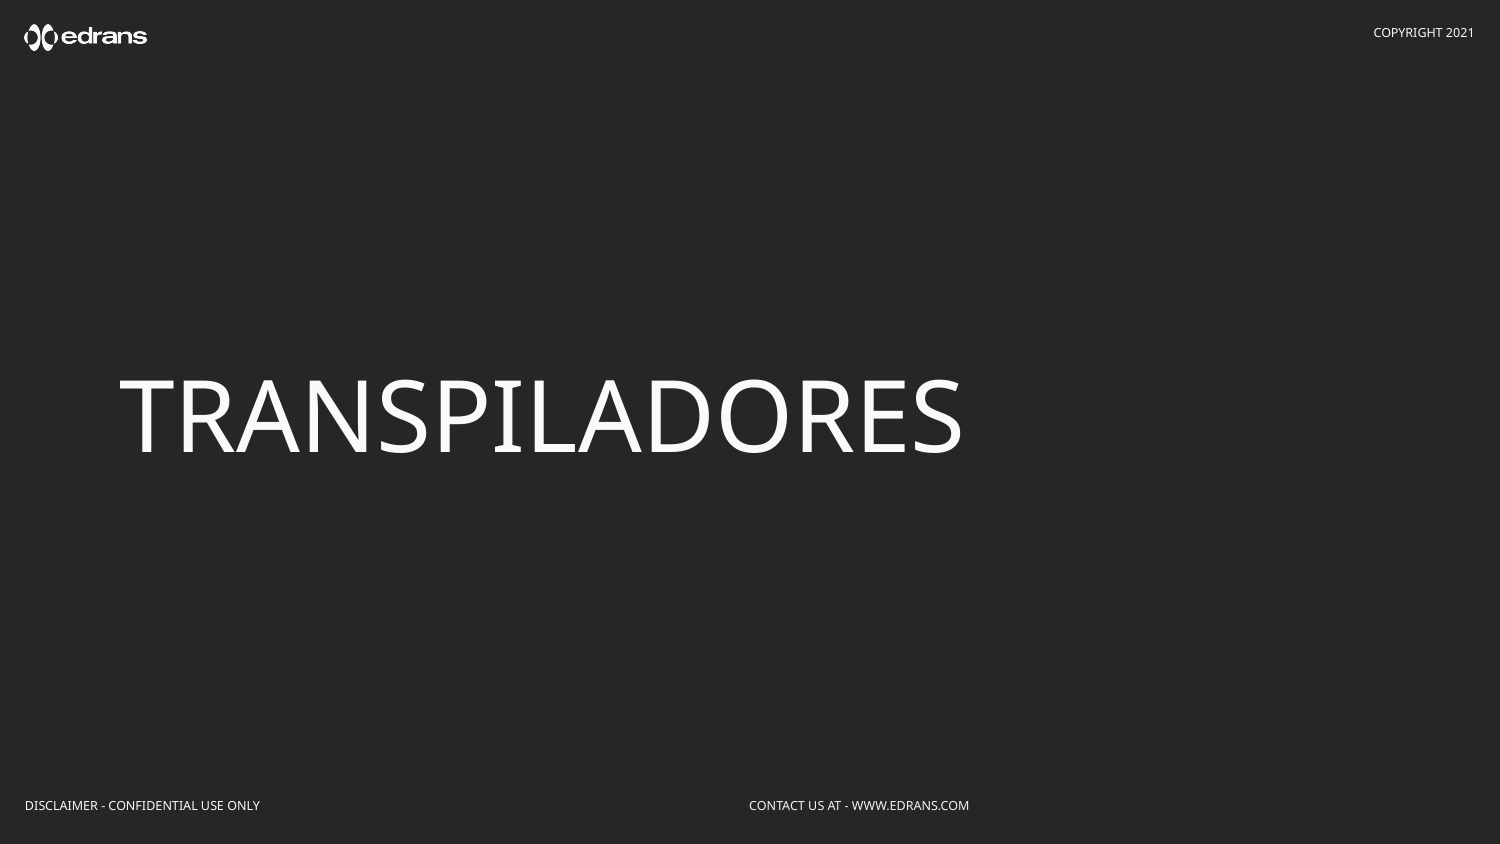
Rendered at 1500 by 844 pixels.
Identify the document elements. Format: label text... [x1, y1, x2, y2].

picture [24, 24, 147, 51]
title TRANSPILADORES [119, 206, 1377, 619]
